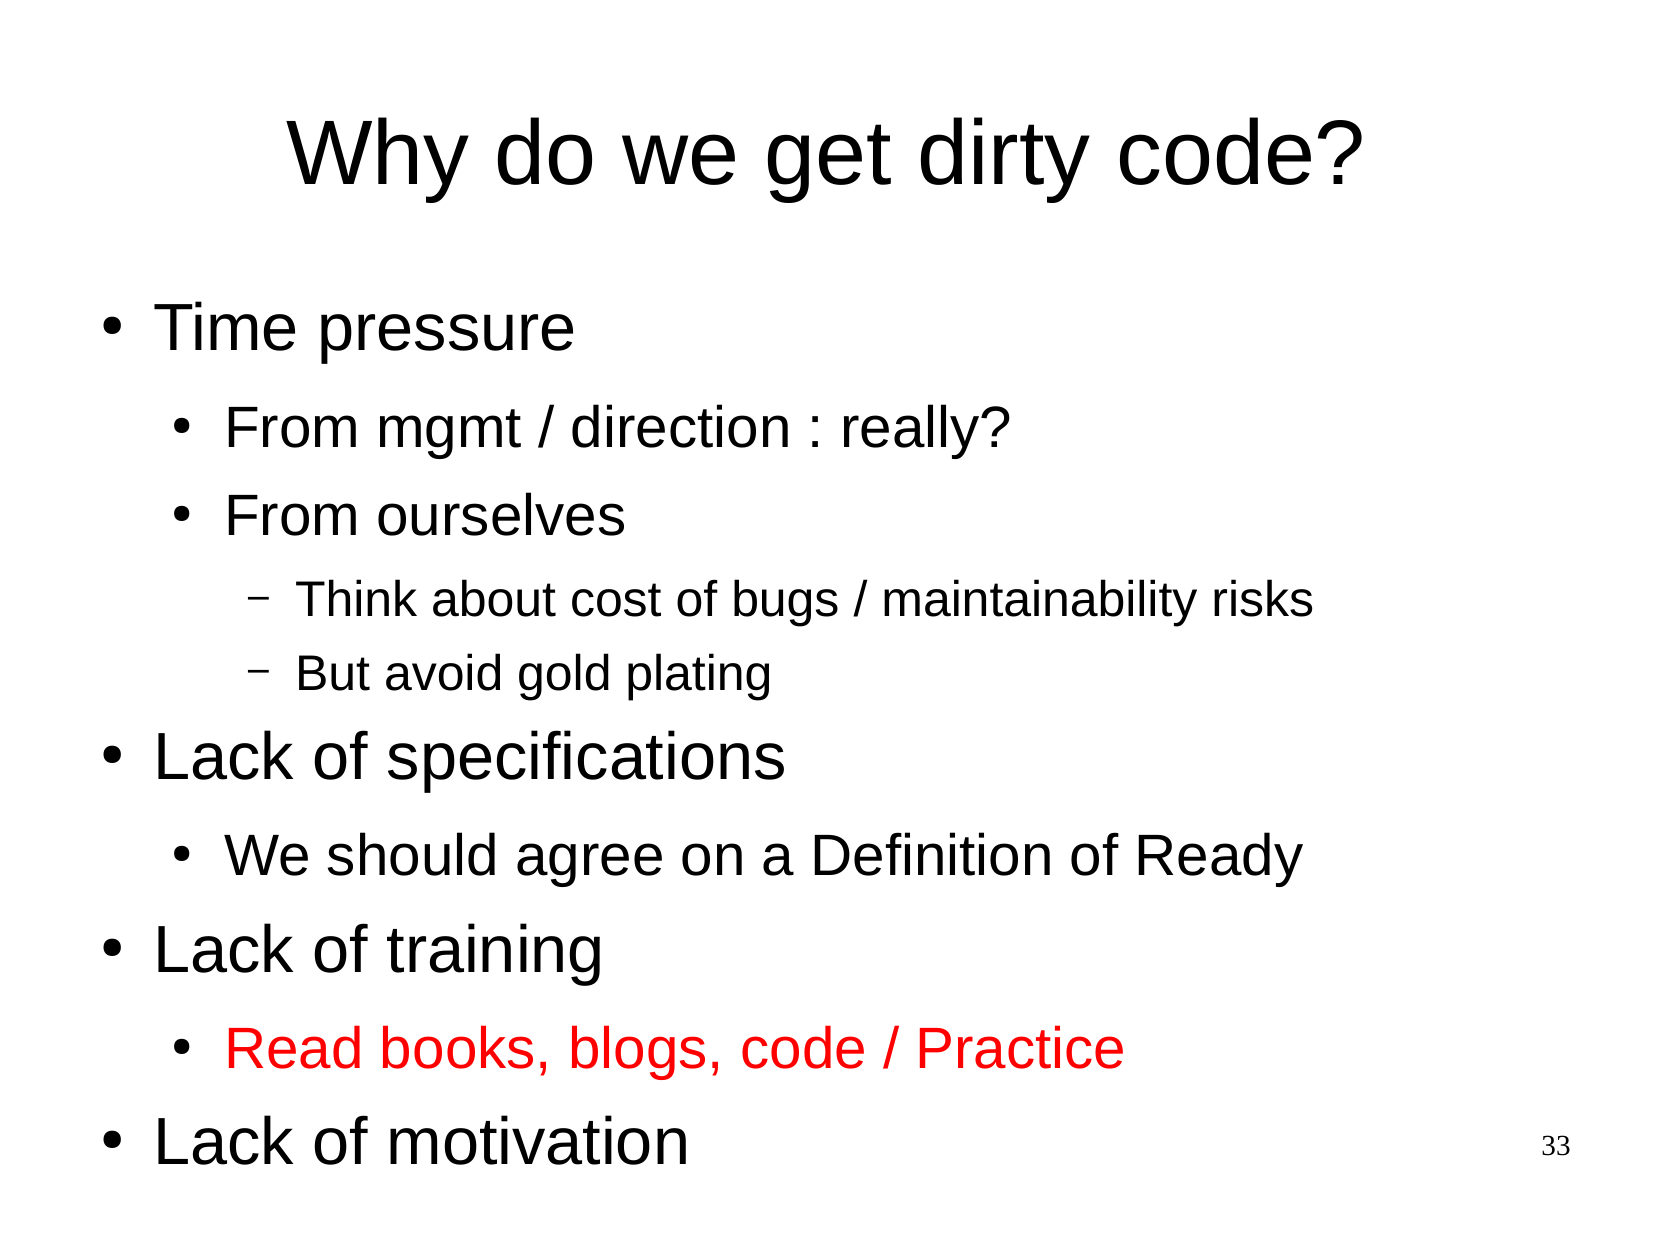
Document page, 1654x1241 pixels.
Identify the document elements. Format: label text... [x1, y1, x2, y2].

title Why do we get dirty code? [82, 49, 1571, 257]
list Time pressure From mgmt / direction : really? From ourselves Think about cost of bugs / maintainability risks But avoid gold plating Lack of specifications We should agree on a Definition of Ready Lack of training Read books, blogs, code / Practice Lack of motivation [82, 290, 1571, 1179]
